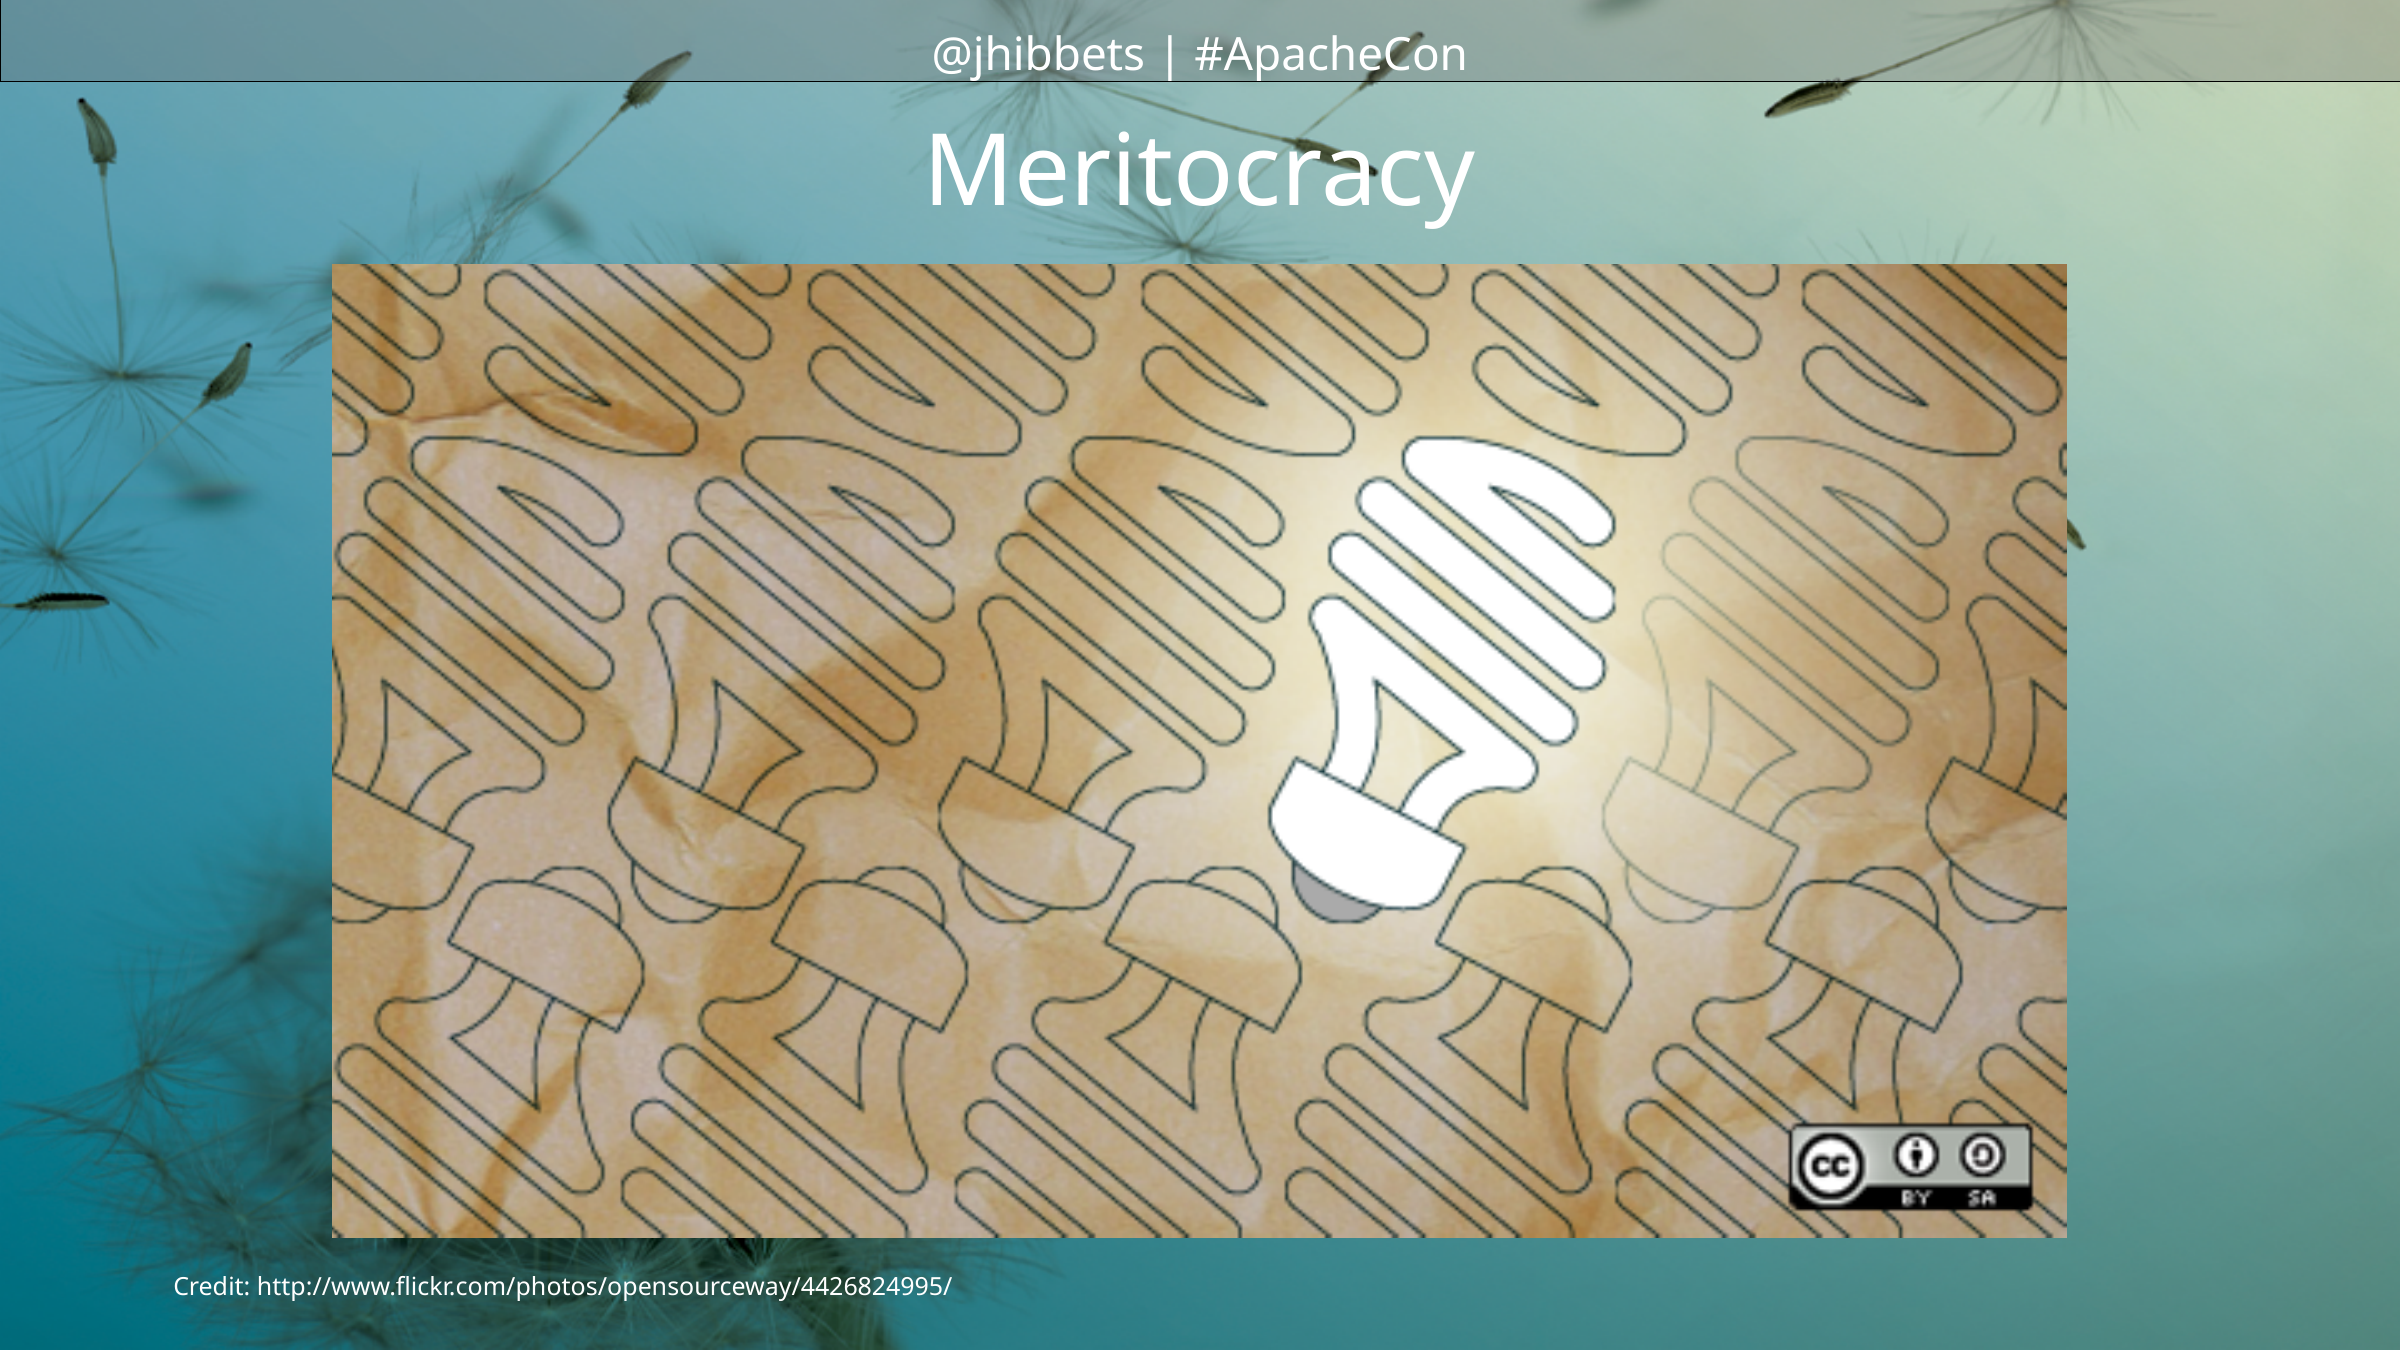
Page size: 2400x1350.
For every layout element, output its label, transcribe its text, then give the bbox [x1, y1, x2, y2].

picture [0, 82, 2400, 1350]
text_box Credit: http://www.flickr.com/photos/opensourceway/4426824995/ [158, 1261, 1355, 1308]
title Meritocracy [120, 53, 2280, 280]
